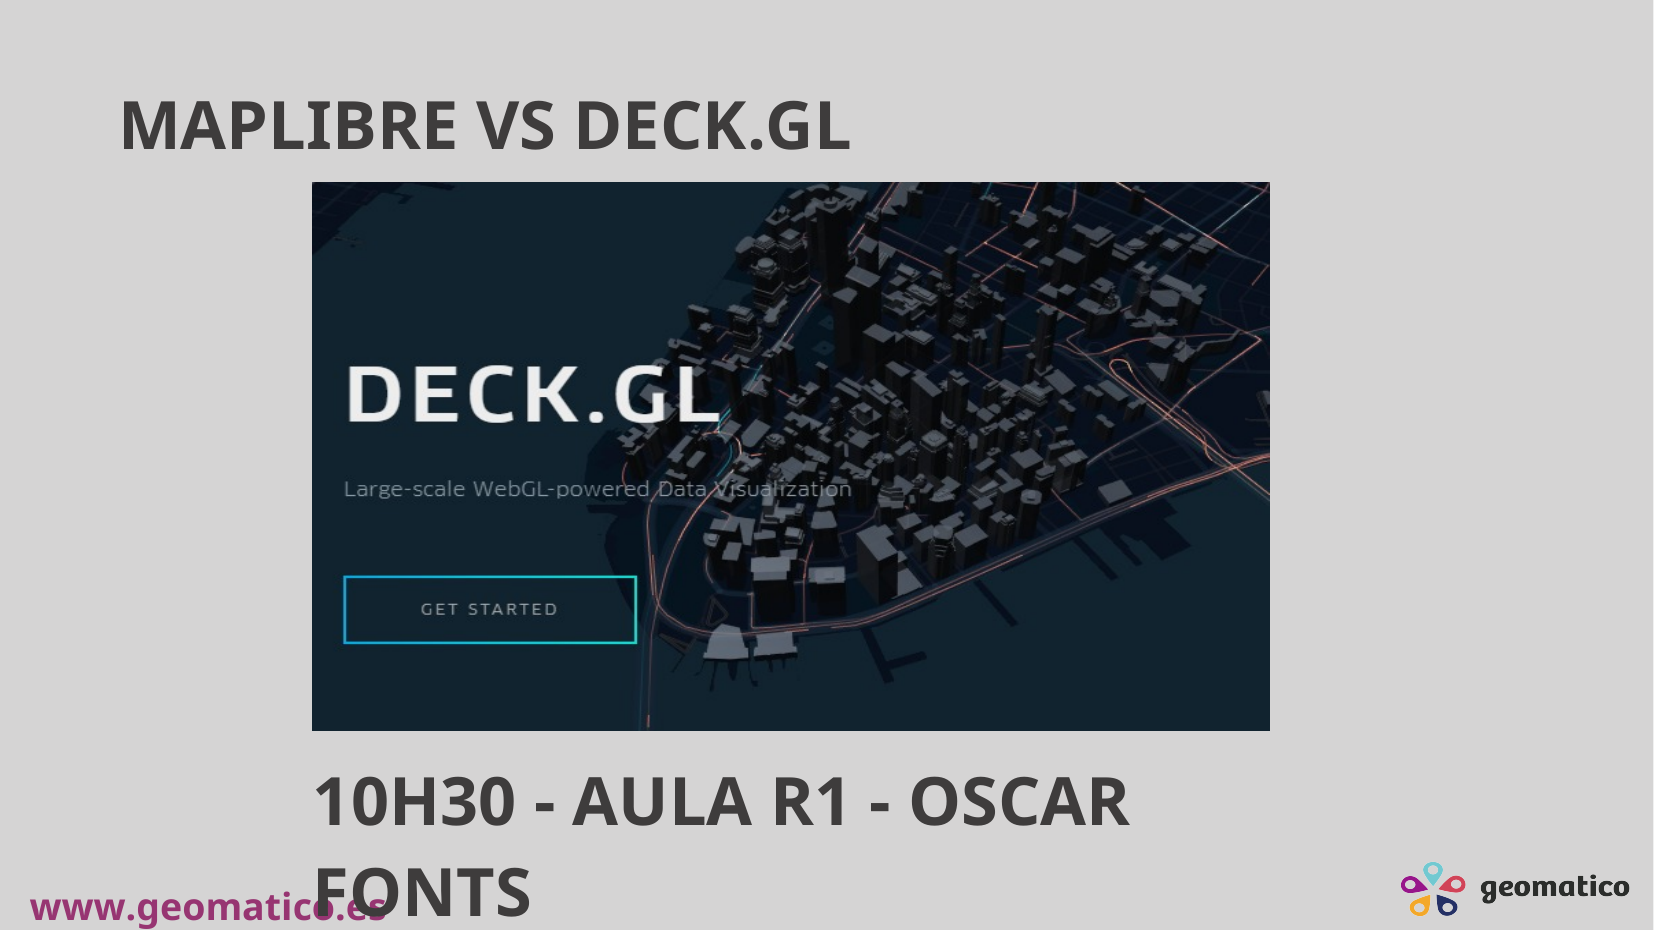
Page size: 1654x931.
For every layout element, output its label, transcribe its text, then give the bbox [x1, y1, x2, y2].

picture [312, 182, 1270, 731]
text_box 10h30 - Aula r1 - Oscar fonts [312, 754, 1288, 835]
text_box Maplibre vs deck.gl [118, 78, 1418, 167]
picture [1389, 856, 1642, 922]
